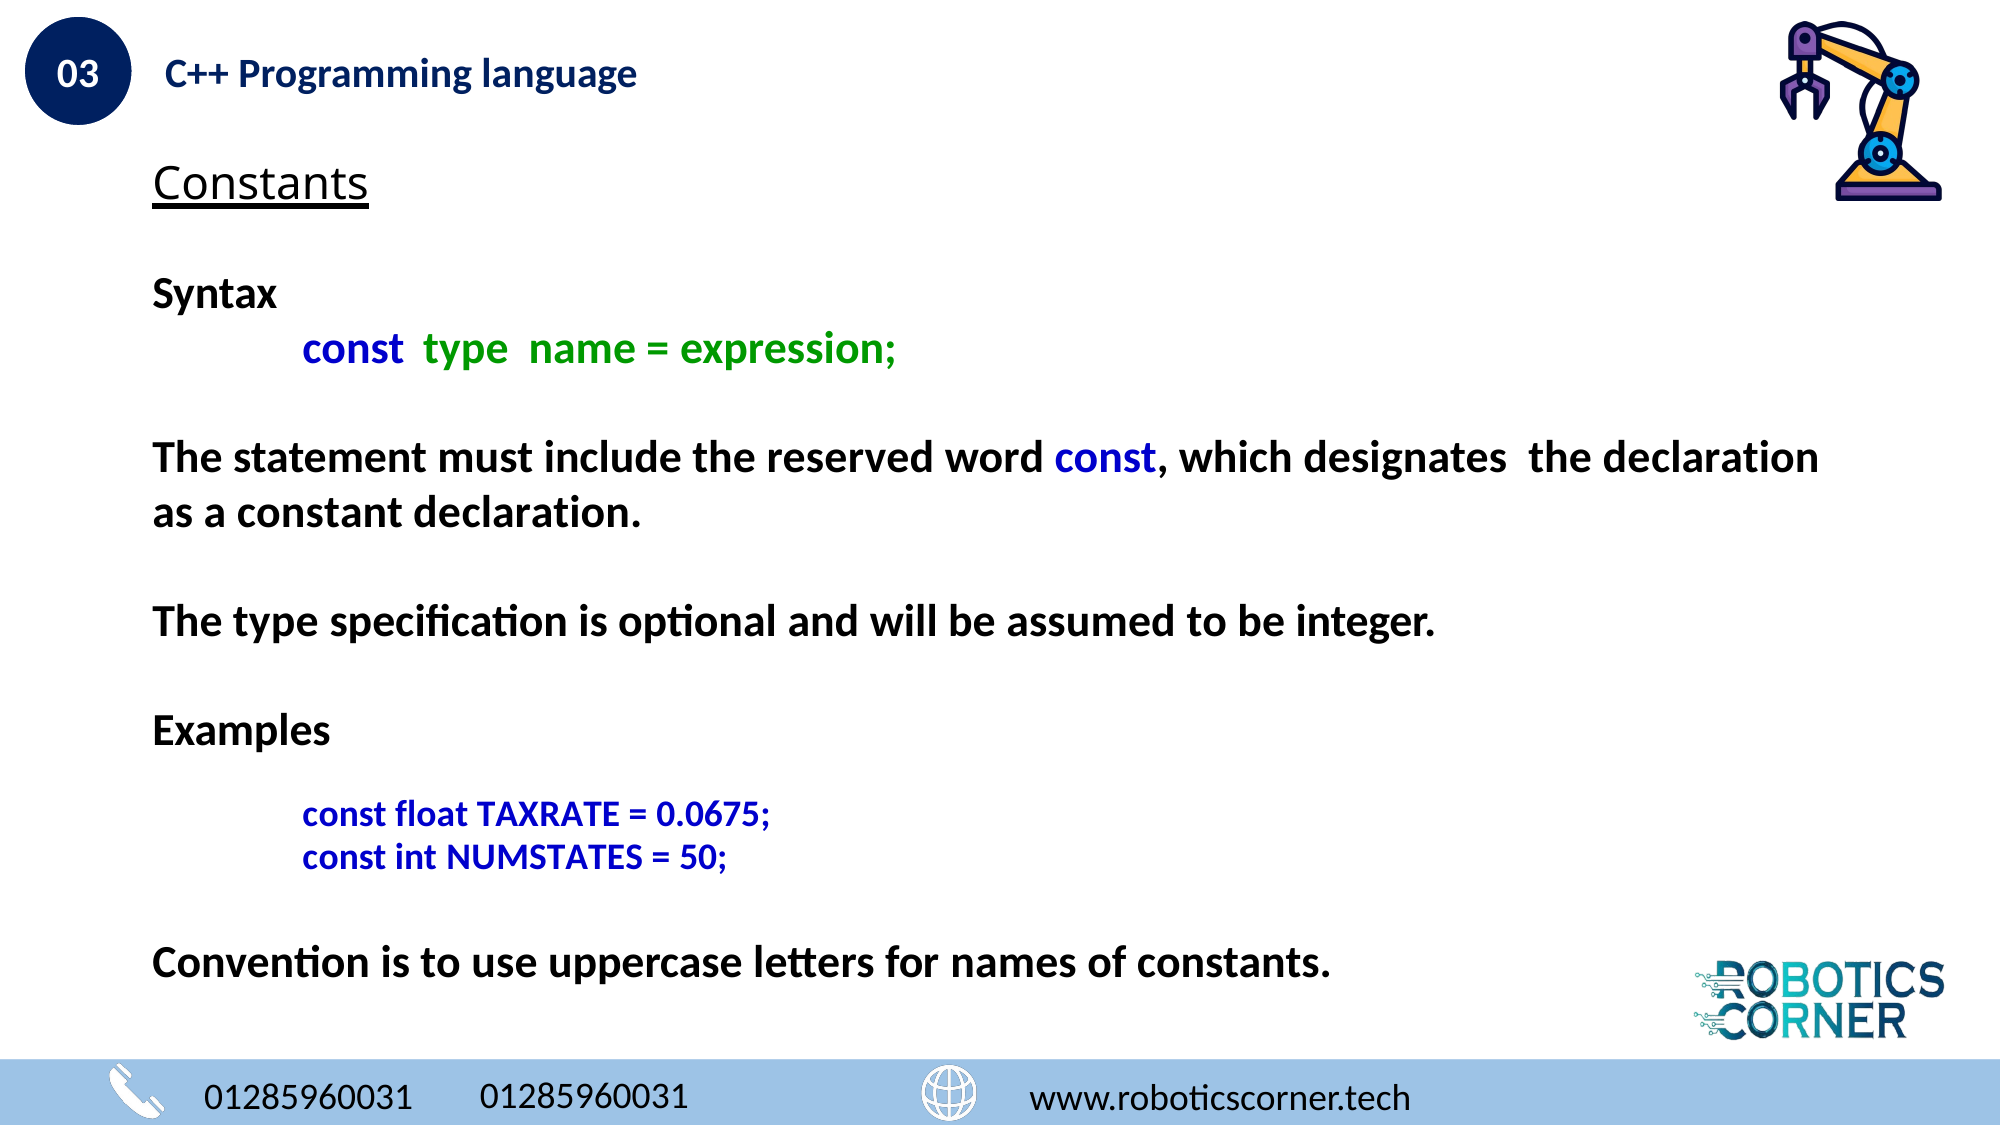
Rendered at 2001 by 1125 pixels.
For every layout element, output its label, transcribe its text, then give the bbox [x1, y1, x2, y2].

picture [1680, 859, 1953, 1059]
text_box 01285960031 [465, 1063, 811, 1124]
text_box [981, 1059, 2000, 1125]
text_box C++ Programming language [150, 38, 697, 103]
text_box 01285960031 [189, 1064, 495, 1125]
text_box Syntax const type name = expression; The statement must include the reserved word const, which designates the declaration as a constant declaration. The type specification is optional and will be assumed to be integer. Examples const float TAXRATE = 0.0675; const int NUMSTATES = 50; Convention is to use uppercase letters for names of constants. [150, 259, 1860, 987]
text_box [0, 1059, 915, 1125]
picture [1771, 21, 1950, 201]
picture [915, 1059, 981, 1125]
picture [1754, 987, 1771, 992]
title Constants [150, 103, 586, 259]
text_box 03 [22, 14, 134, 128]
text_box www.roboticscorner.tech [1014, 1065, 1531, 1125]
picture [103, 1057, 170, 1124]
